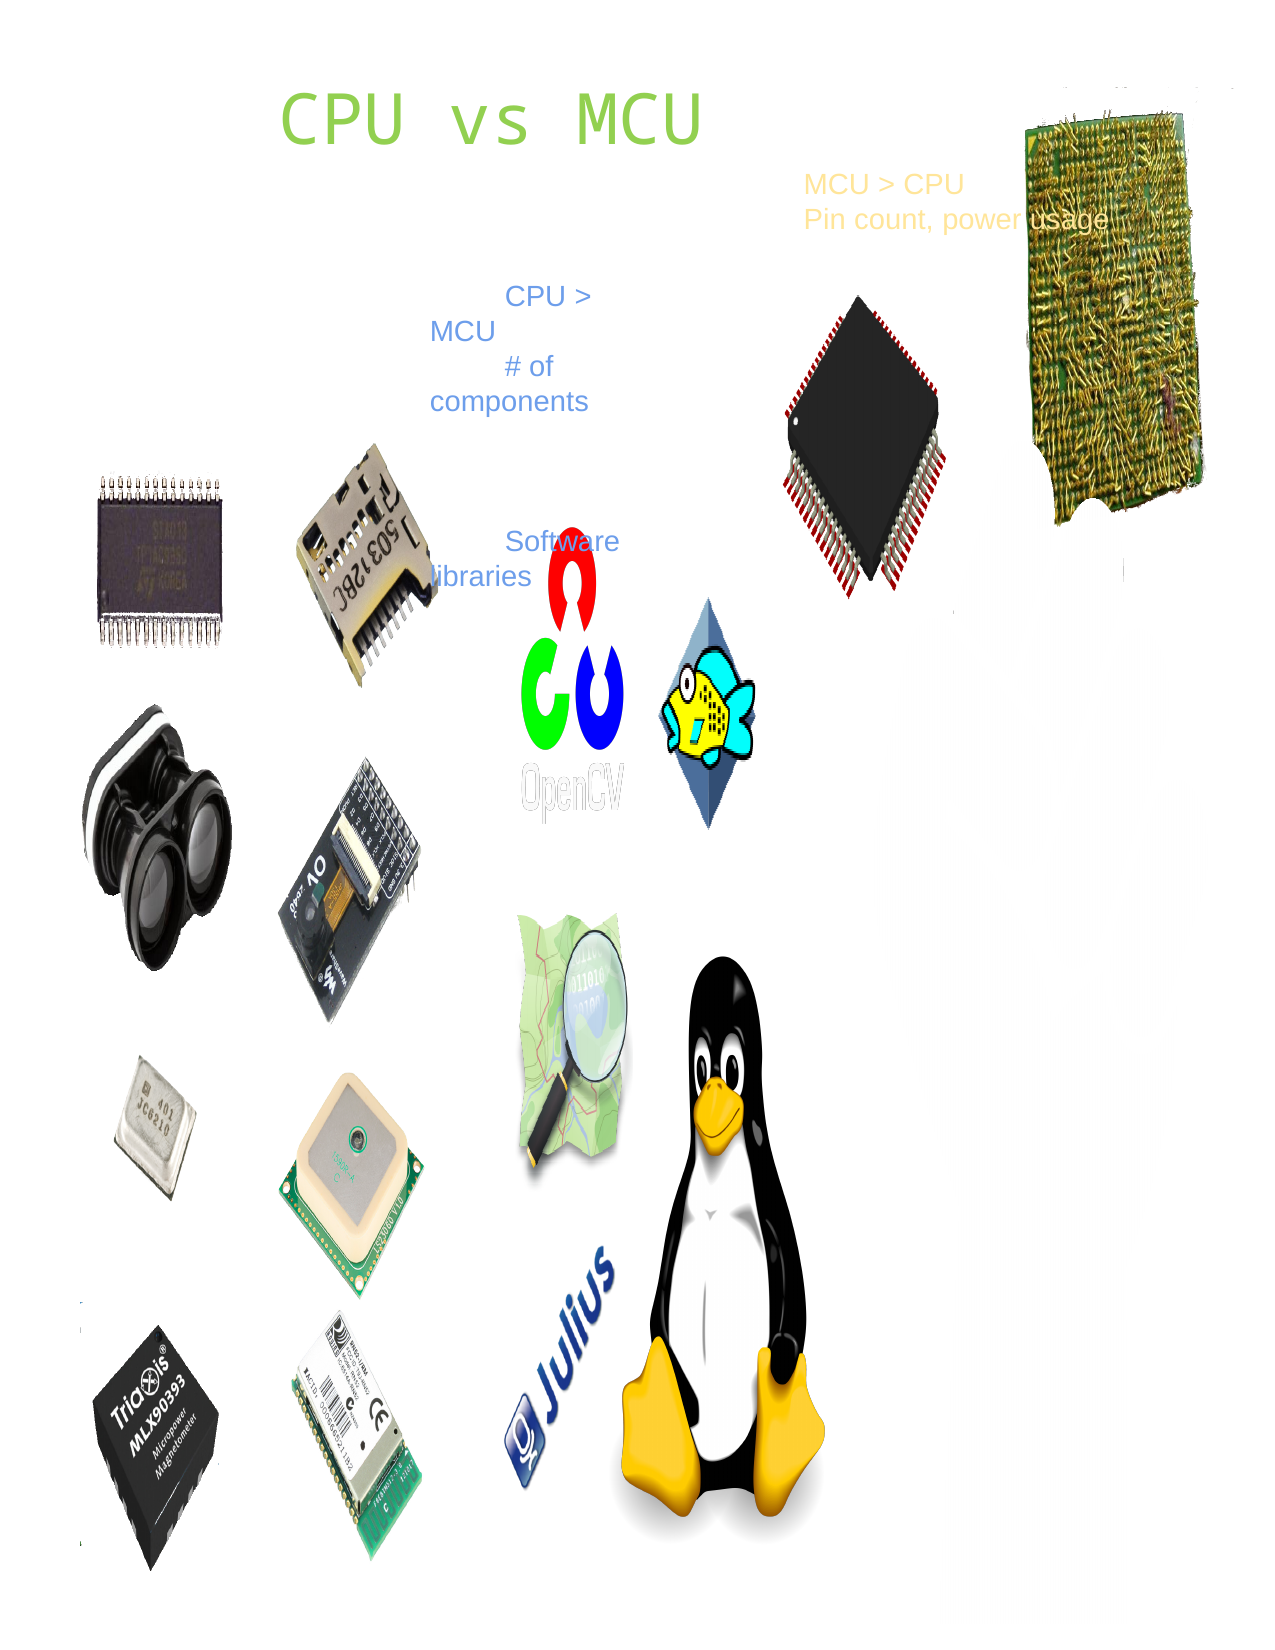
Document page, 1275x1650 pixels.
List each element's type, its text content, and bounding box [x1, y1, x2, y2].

picture [521, 527, 624, 824]
picture [258, 387, 458, 1606]
text_box CPU > MCU # of components Software libraries [114, 262, 669, 387]
picture [495, 87, 1275, 1624]
picture [80, 1302, 219, 1571]
picture [448, 397, 456, 409]
picture [521, 578, 528, 584]
picture [67, 457, 245, 1287]
text_box MCU > CPU Pin count, power usage [788, 150, 1204, 274]
text_box CPU vs MCU [18, 58, 964, 227]
